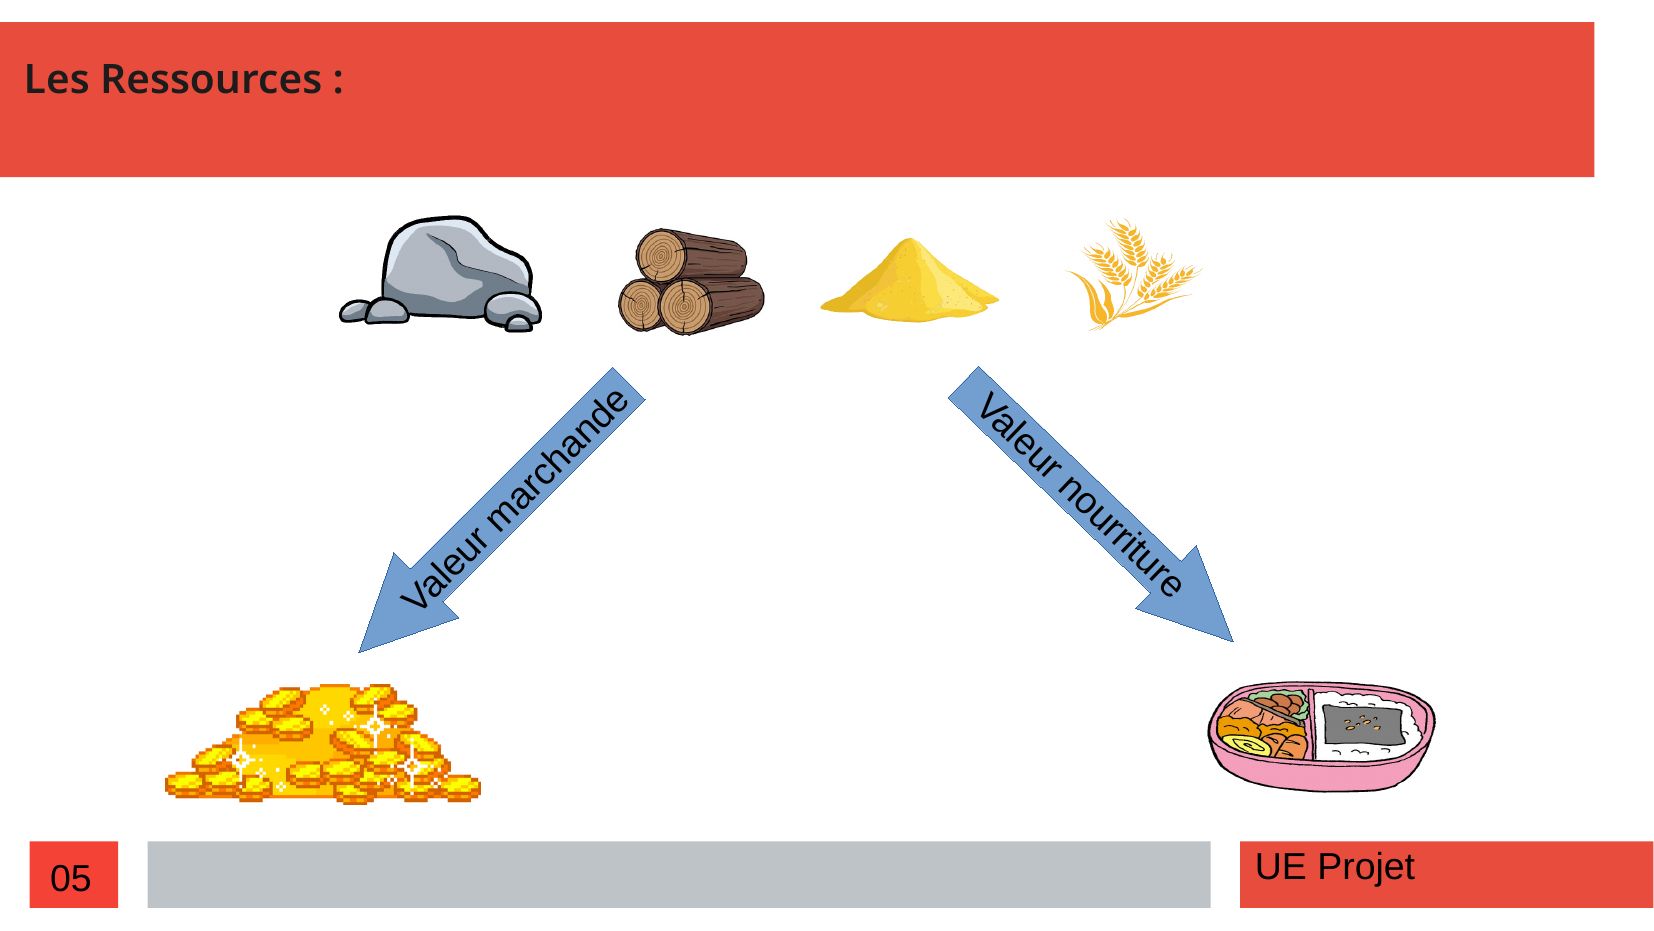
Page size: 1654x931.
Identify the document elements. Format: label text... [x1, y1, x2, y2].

picture [803, 193, 1016, 367]
text_box Valeur nourriture [948, 366, 1234, 642]
text_box 05 [35, 850, 119, 908]
picture [1062, 213, 1207, 331]
picture [1157, 661, 1487, 813]
text_box UE Projet [1240, 838, 1536, 896]
text_box [432, 609, 459, 628]
list Les Ressources : [23, 49, 750, 308]
picture [330, 200, 556, 334]
picture [614, 219, 766, 343]
text_box [378, 552, 408, 596]
text_box [358, 598, 413, 653]
picture [165, 684, 481, 805]
text_box Valeur marchande [377, 354, 662, 639]
